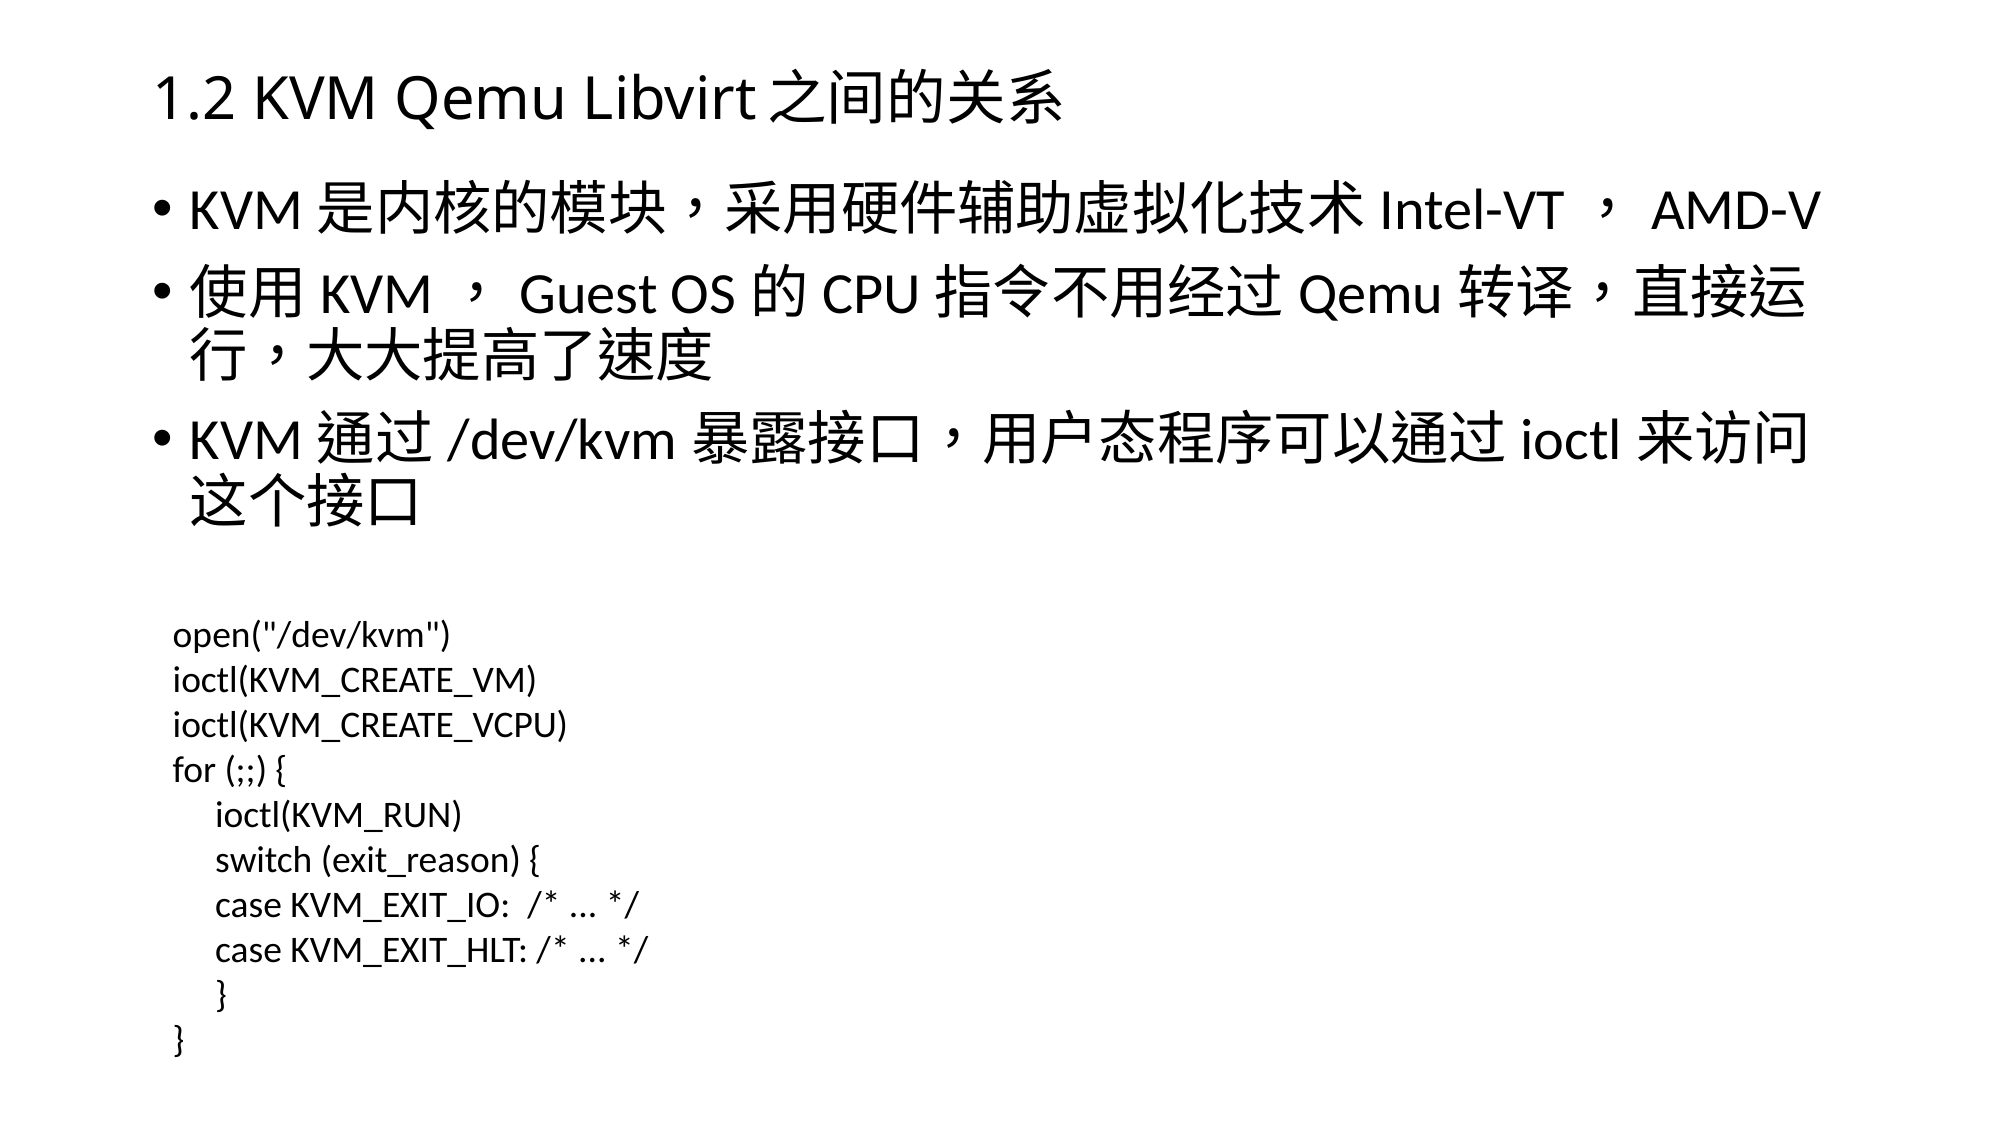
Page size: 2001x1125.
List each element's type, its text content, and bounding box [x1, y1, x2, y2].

list KVM是内核的模块，采用硬件辅助虚拟化技术Intel-VT，AMD-V 使用KVM，Guest OS的CPU指令不用经过Qemu转译，直接运行，大大提高了速度 KVM通过/dev/kvm暴露接口，用户态程序可以通过ioctl来访问这个接口 [137, 171, 1863, 1014]
title 1.2 KVM Qemu Libvirt之间的关系 [137, 59, 1863, 140]
text_box open("/dev/kvm") ioctl(KVM_CREATE_VM) ioctl(KVM_CREATE_VCPU) for (;;) { ioctl(KVM_RUN) switch (exit_reason) { case KVM_EXIT_IO: /* ... */ case KVM_EXIT_HLT: /* ... */ } } [157, 602, 1158, 1068]
